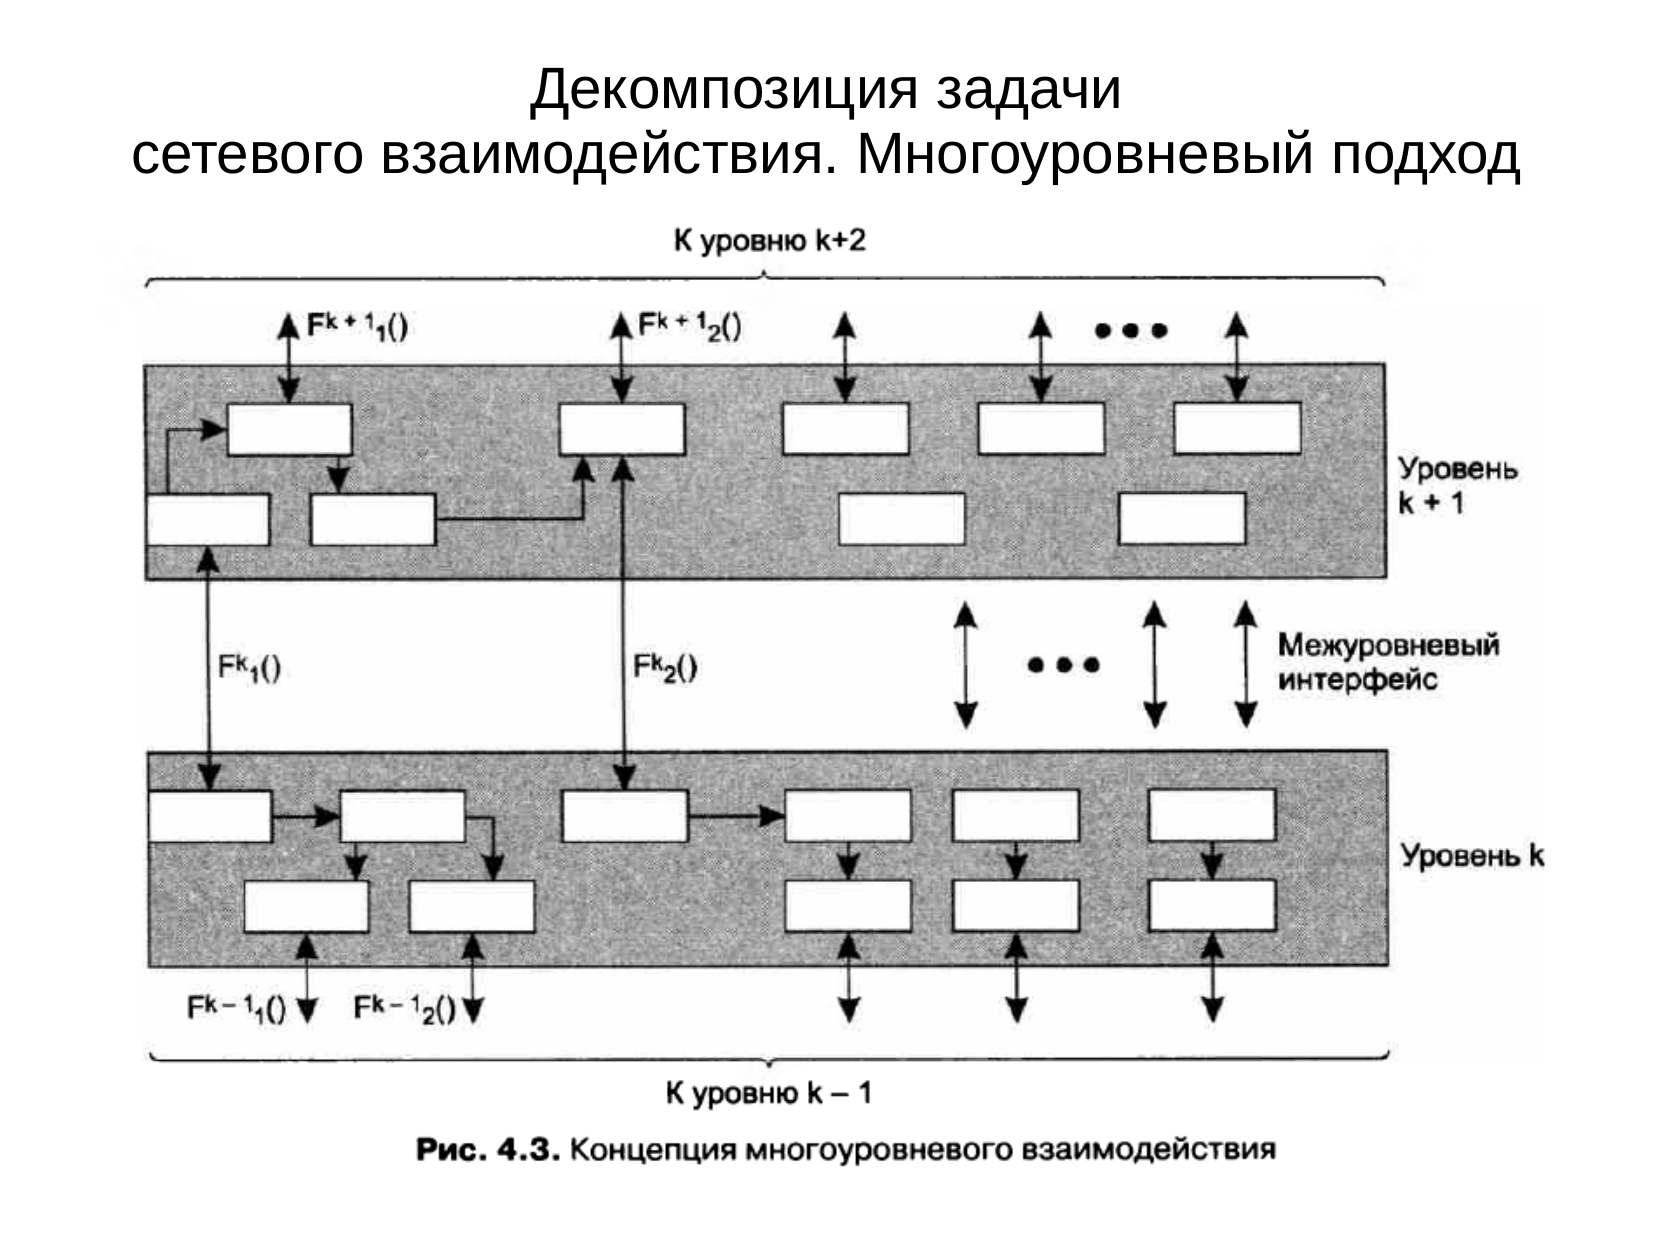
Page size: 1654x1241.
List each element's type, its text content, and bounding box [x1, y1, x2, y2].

picture [94, 205, 1578, 1182]
title Декомпозиция задачи сетевого взаимодействия. Многоуровневый подход [82, 49, 1571, 257]
